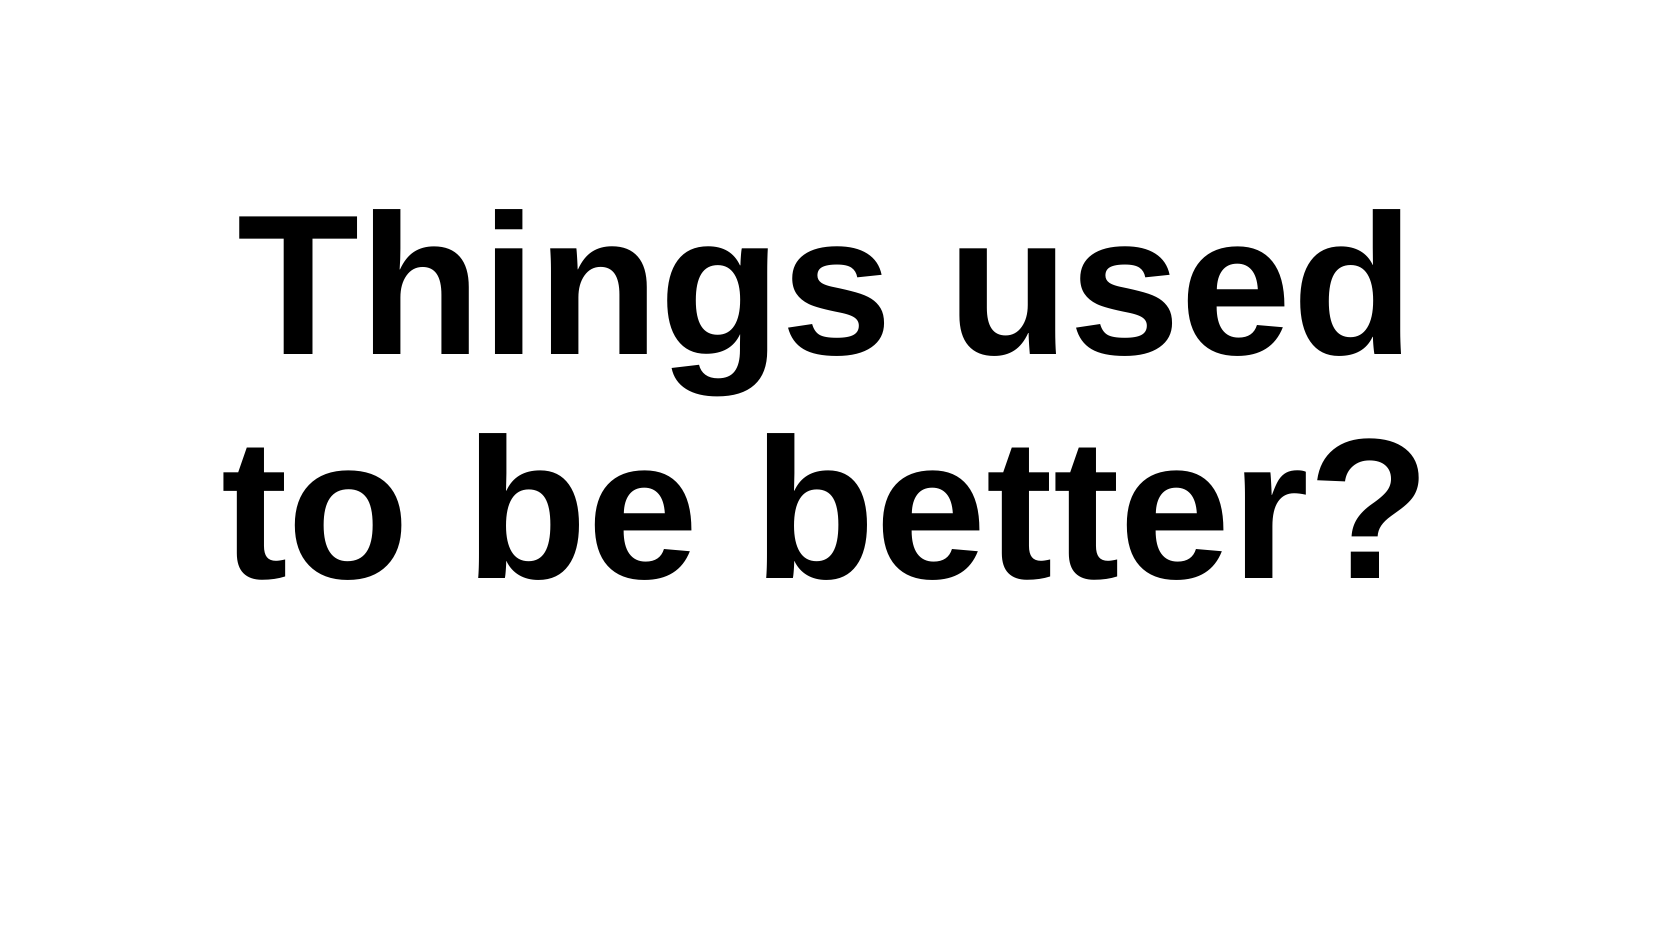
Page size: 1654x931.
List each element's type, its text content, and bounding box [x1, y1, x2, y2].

subtitle Things used to be better? [82, 37, 1571, 757]
